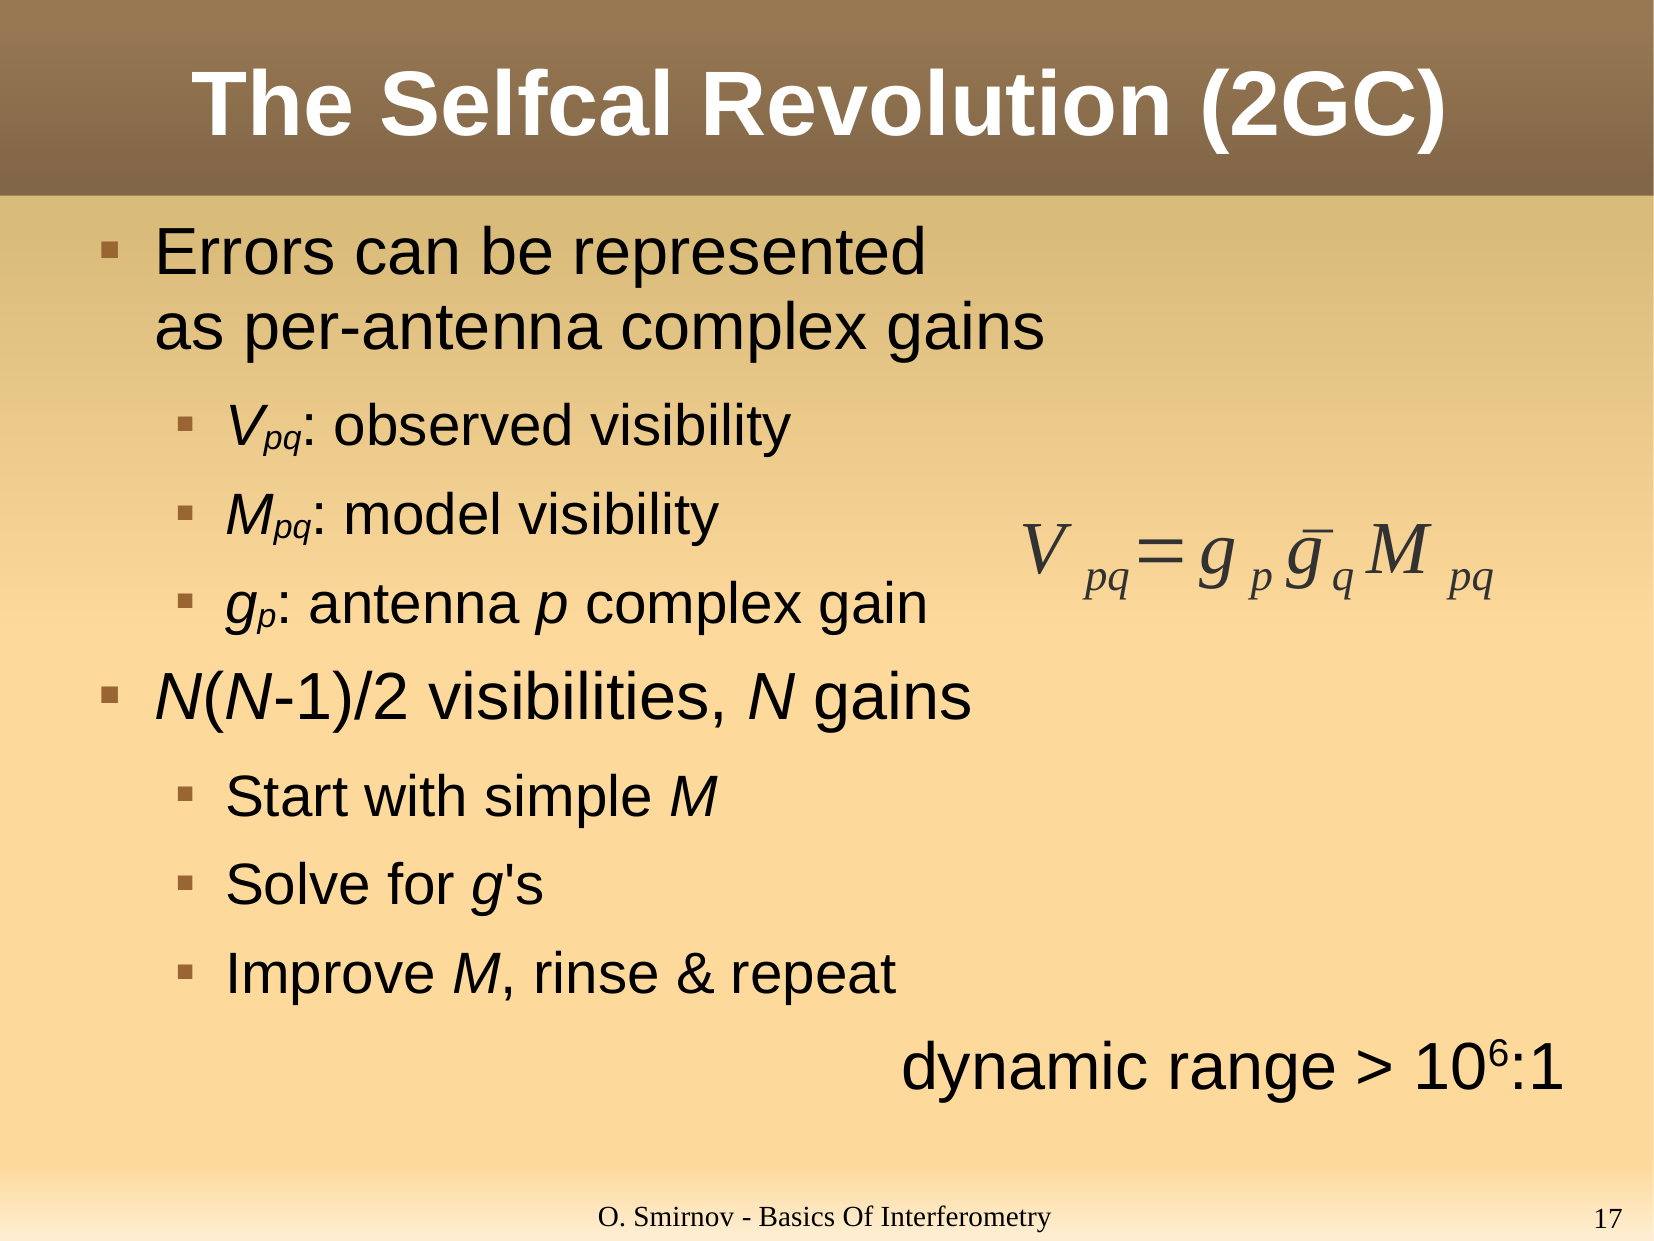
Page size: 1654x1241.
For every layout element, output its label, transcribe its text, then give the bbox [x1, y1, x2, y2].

picture [0, 0, 1654, 1241]
title The Selfcal Revolution (2GC) [76, 7, 1565, 200]
chart [1013, 506, 1501, 601]
list Errors can be represented as per-antenna complex gains Vpq: observed visibility Mpq: model visibility gp: antenna p complex gain N(N-1)/2 visibilities, N gains Start with simple M Solve for g's Improve M, rinse & repeat dynamic range > 106:1 [83, 213, 1584, 1241]
